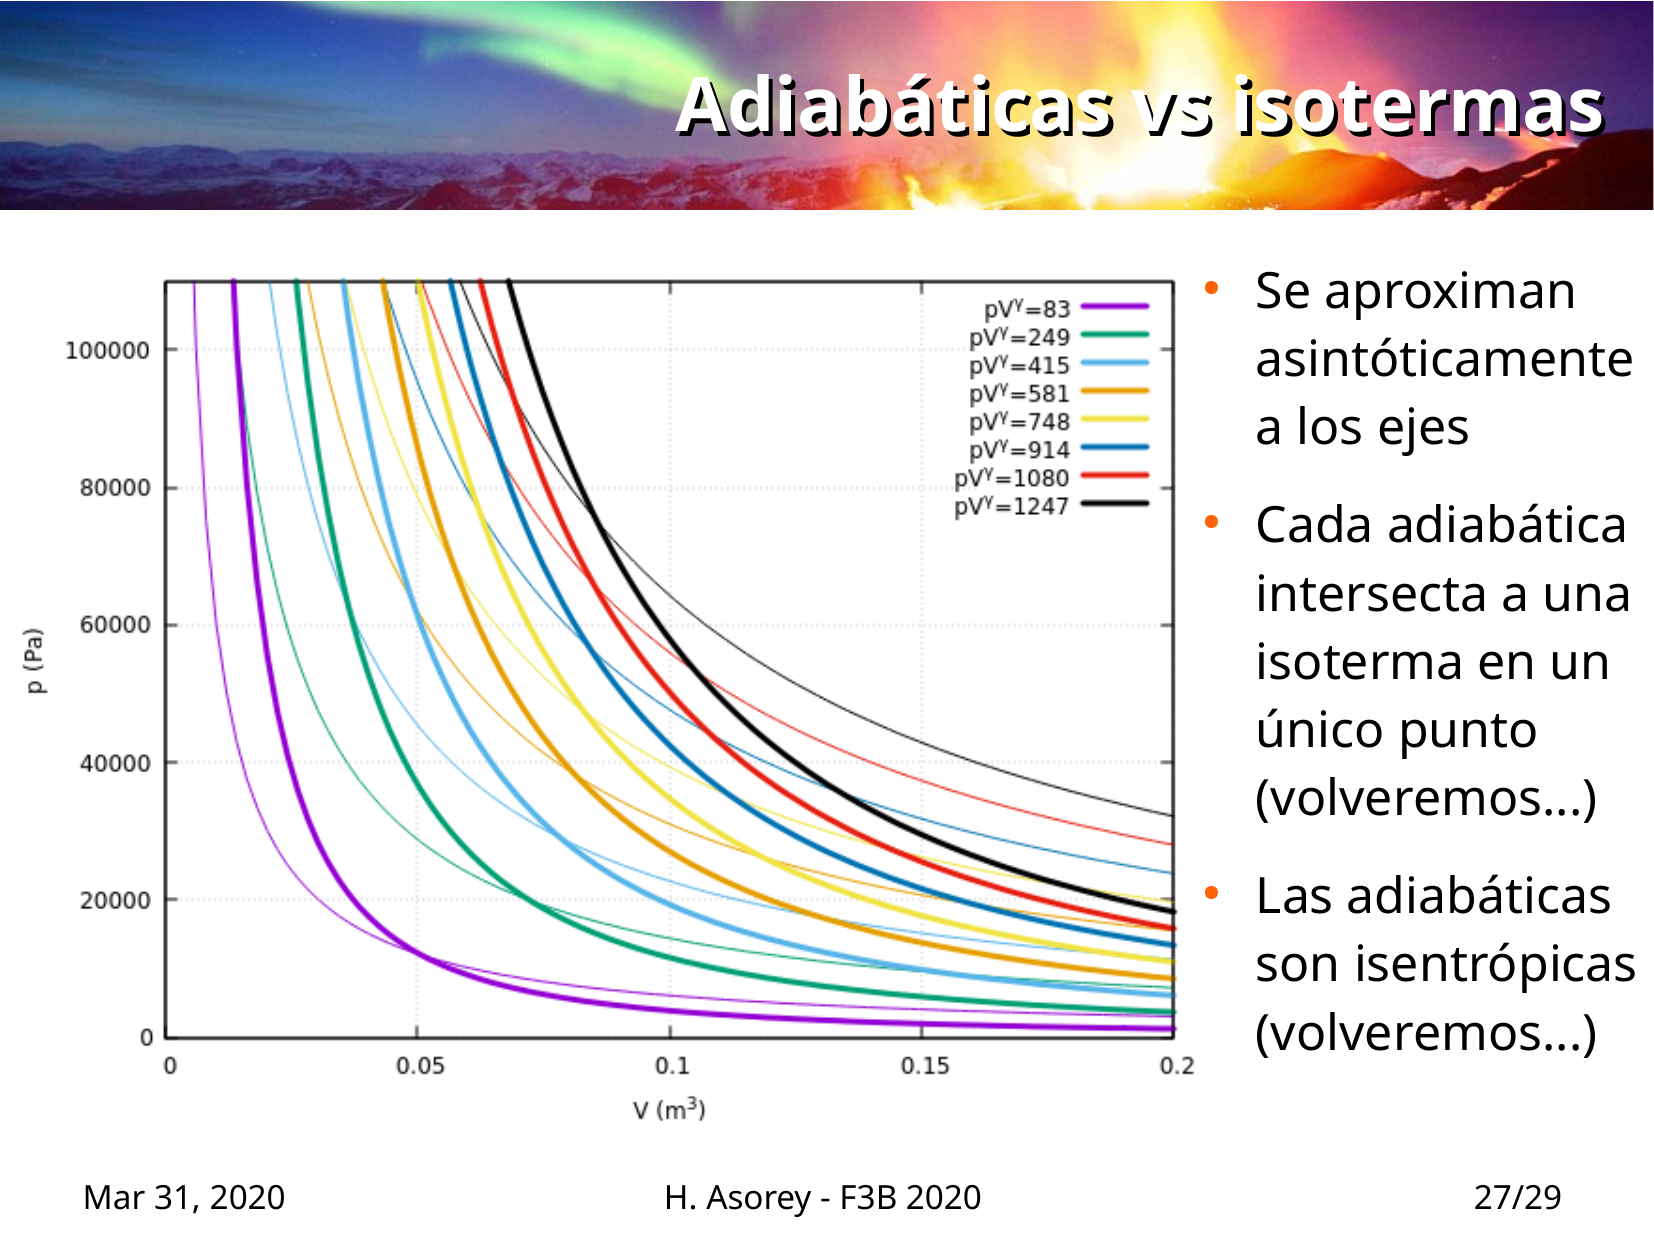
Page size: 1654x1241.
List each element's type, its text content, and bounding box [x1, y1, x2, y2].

list Se aproximan asintóticamente a los ejes Cada adiabática intersecta a una isoterma en un único punto (volveremos...) Las adiabáticas son isentrópicas (volveremos...) [1185, 255, 1654, 1156]
title Adiabáticas vs isotermas [45, 15, 1606, 191]
picture [0, 1, 1654, 210]
picture [12, 254, 1213, 1156]
